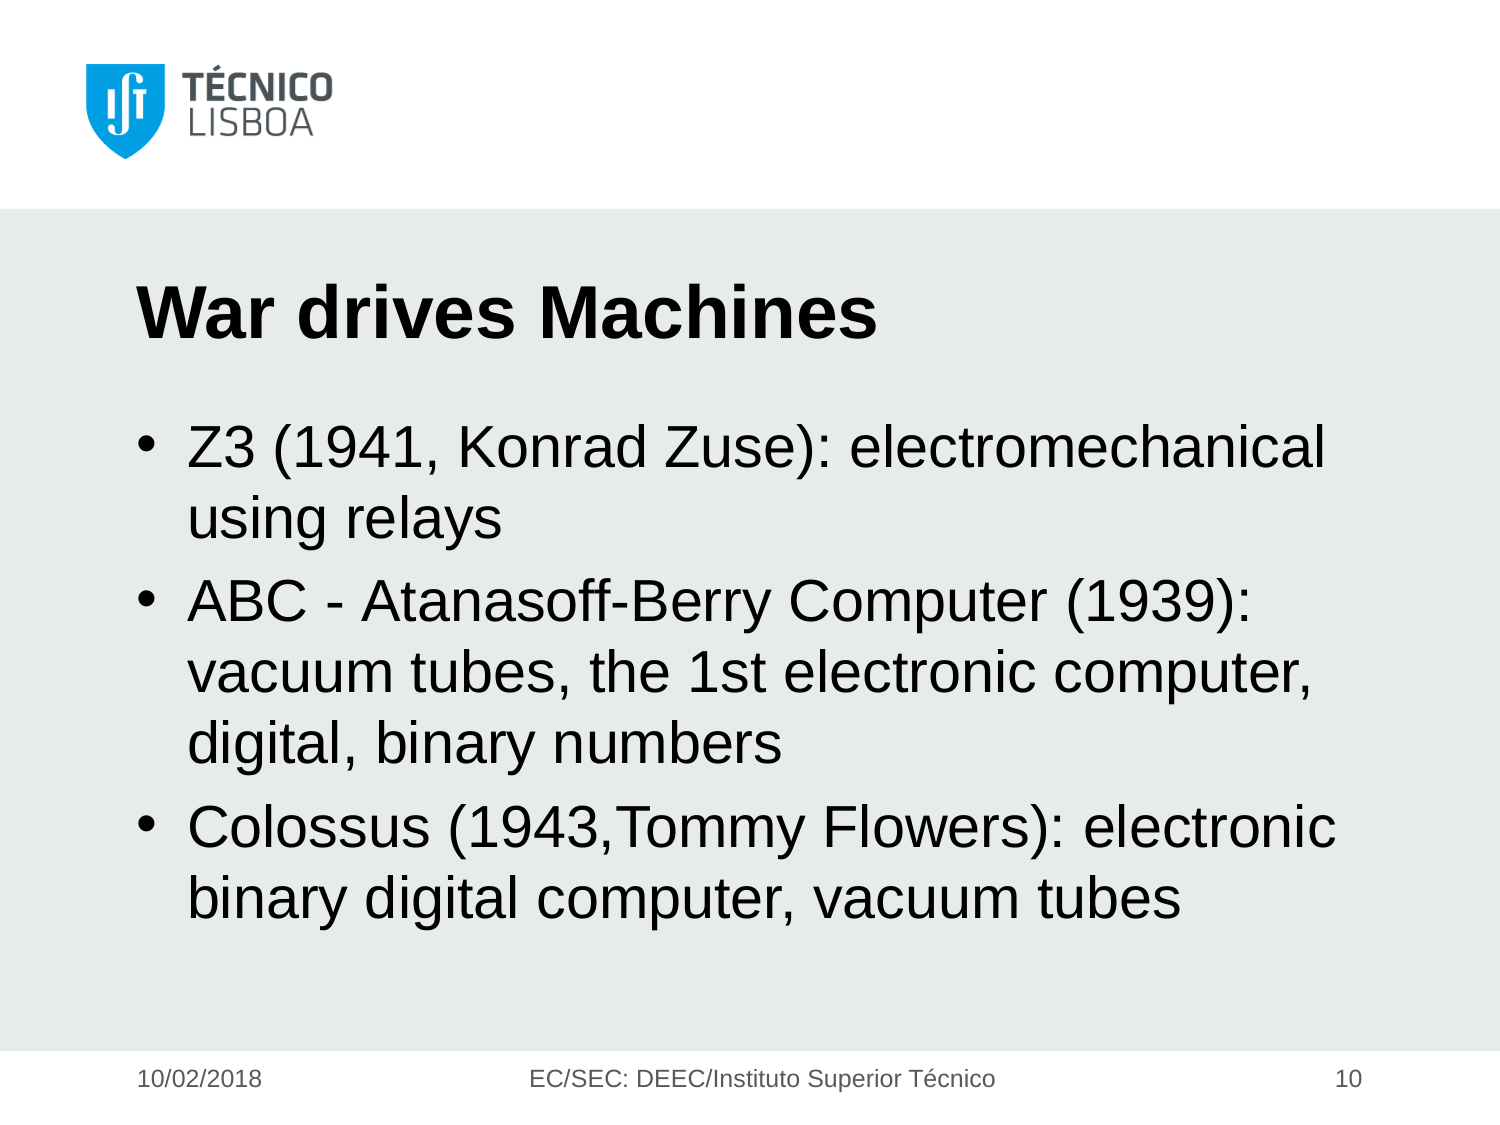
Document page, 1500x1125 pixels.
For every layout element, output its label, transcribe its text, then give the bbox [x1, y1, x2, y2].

title War drives Machines [121, 237, 1378, 381]
slide_number <number> [1077, 1052, 1378, 1103]
slide_number 10/02/2018 [121, 1052, 425, 1103]
picture [0, 0, 1500, 1125]
list Z3 (1941, Konrad Zuse): electromechanical using relays ABC - Atanasoff‑Berry Computer (1939): vacuum tubes, the 1st electronic computer, digital, binary numbers Colossus (1943,Tommy Flowers): electronic binary digital computer, vacuum tubes [121, 400, 1378, 1005]
footer EC/SEC: DEEC/Instituto Superior Técnico [512, 1052, 1021, 1103]
